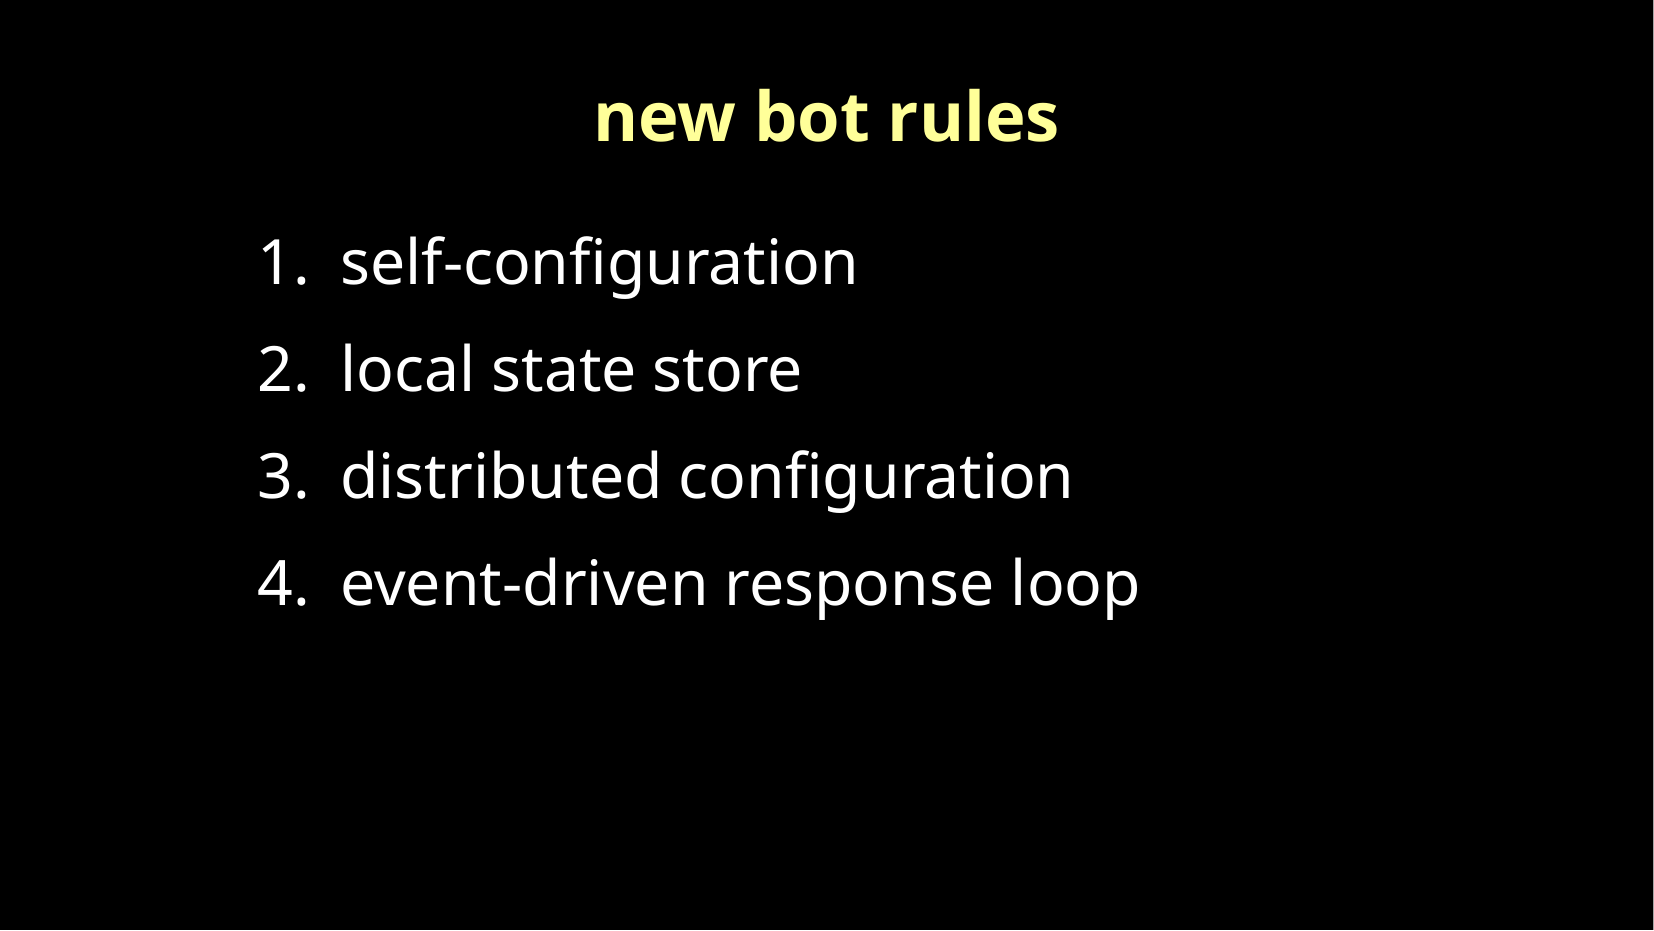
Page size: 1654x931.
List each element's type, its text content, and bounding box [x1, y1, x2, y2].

title new bot rules [82, 37, 1571, 193]
list self-configuration local state store distributed configuration event-driven response loop [240, 217, 1571, 757]
